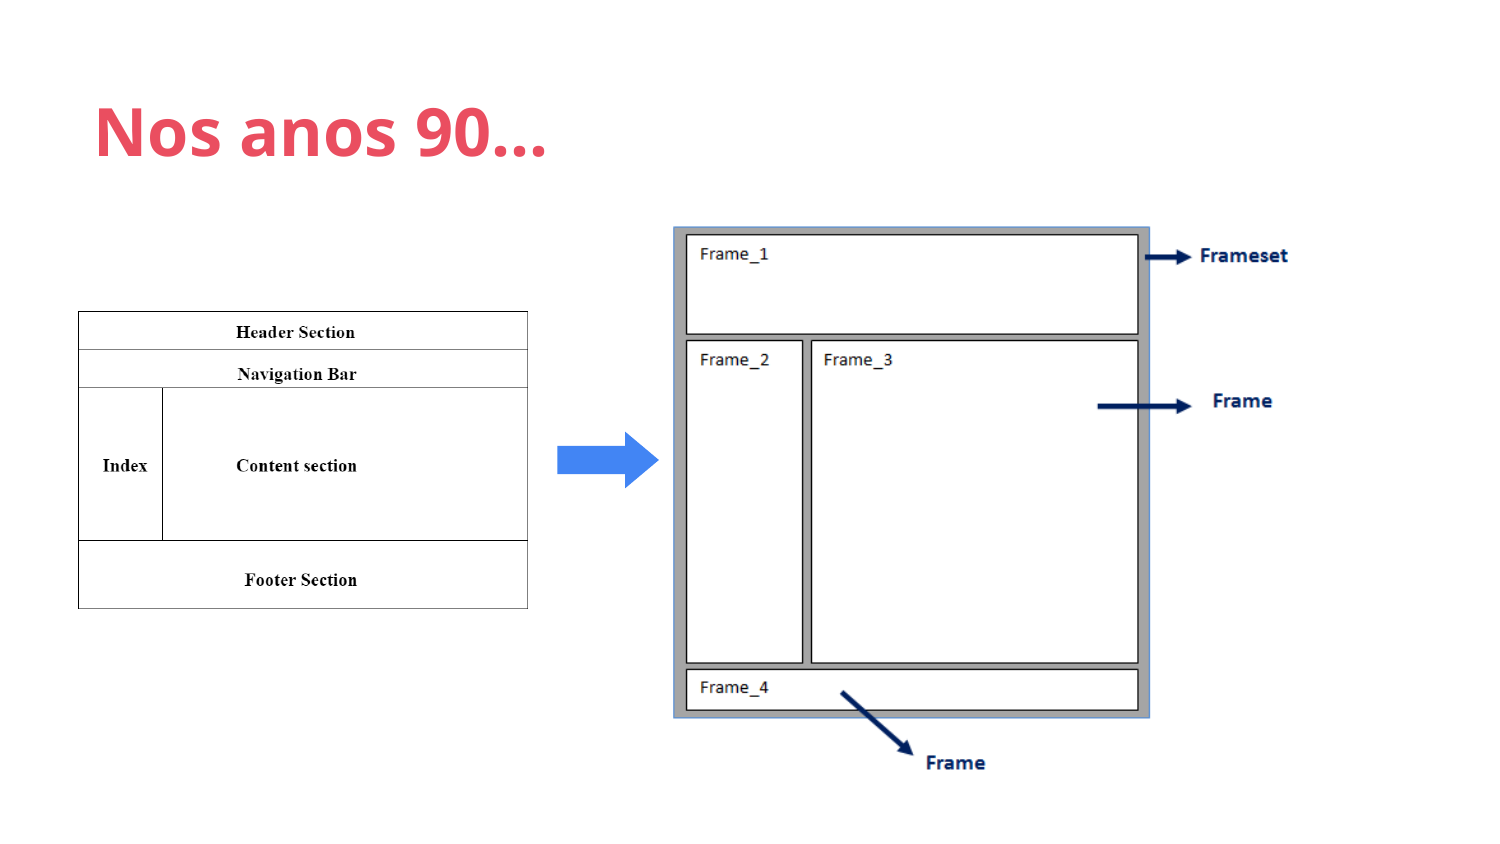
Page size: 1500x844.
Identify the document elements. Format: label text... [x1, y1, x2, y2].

text_box [557, 431, 659, 489]
picture [658, 210, 1330, 790]
text_box Nos anos 90… [78, 54, 1394, 194]
picture [78, 311, 528, 609]
